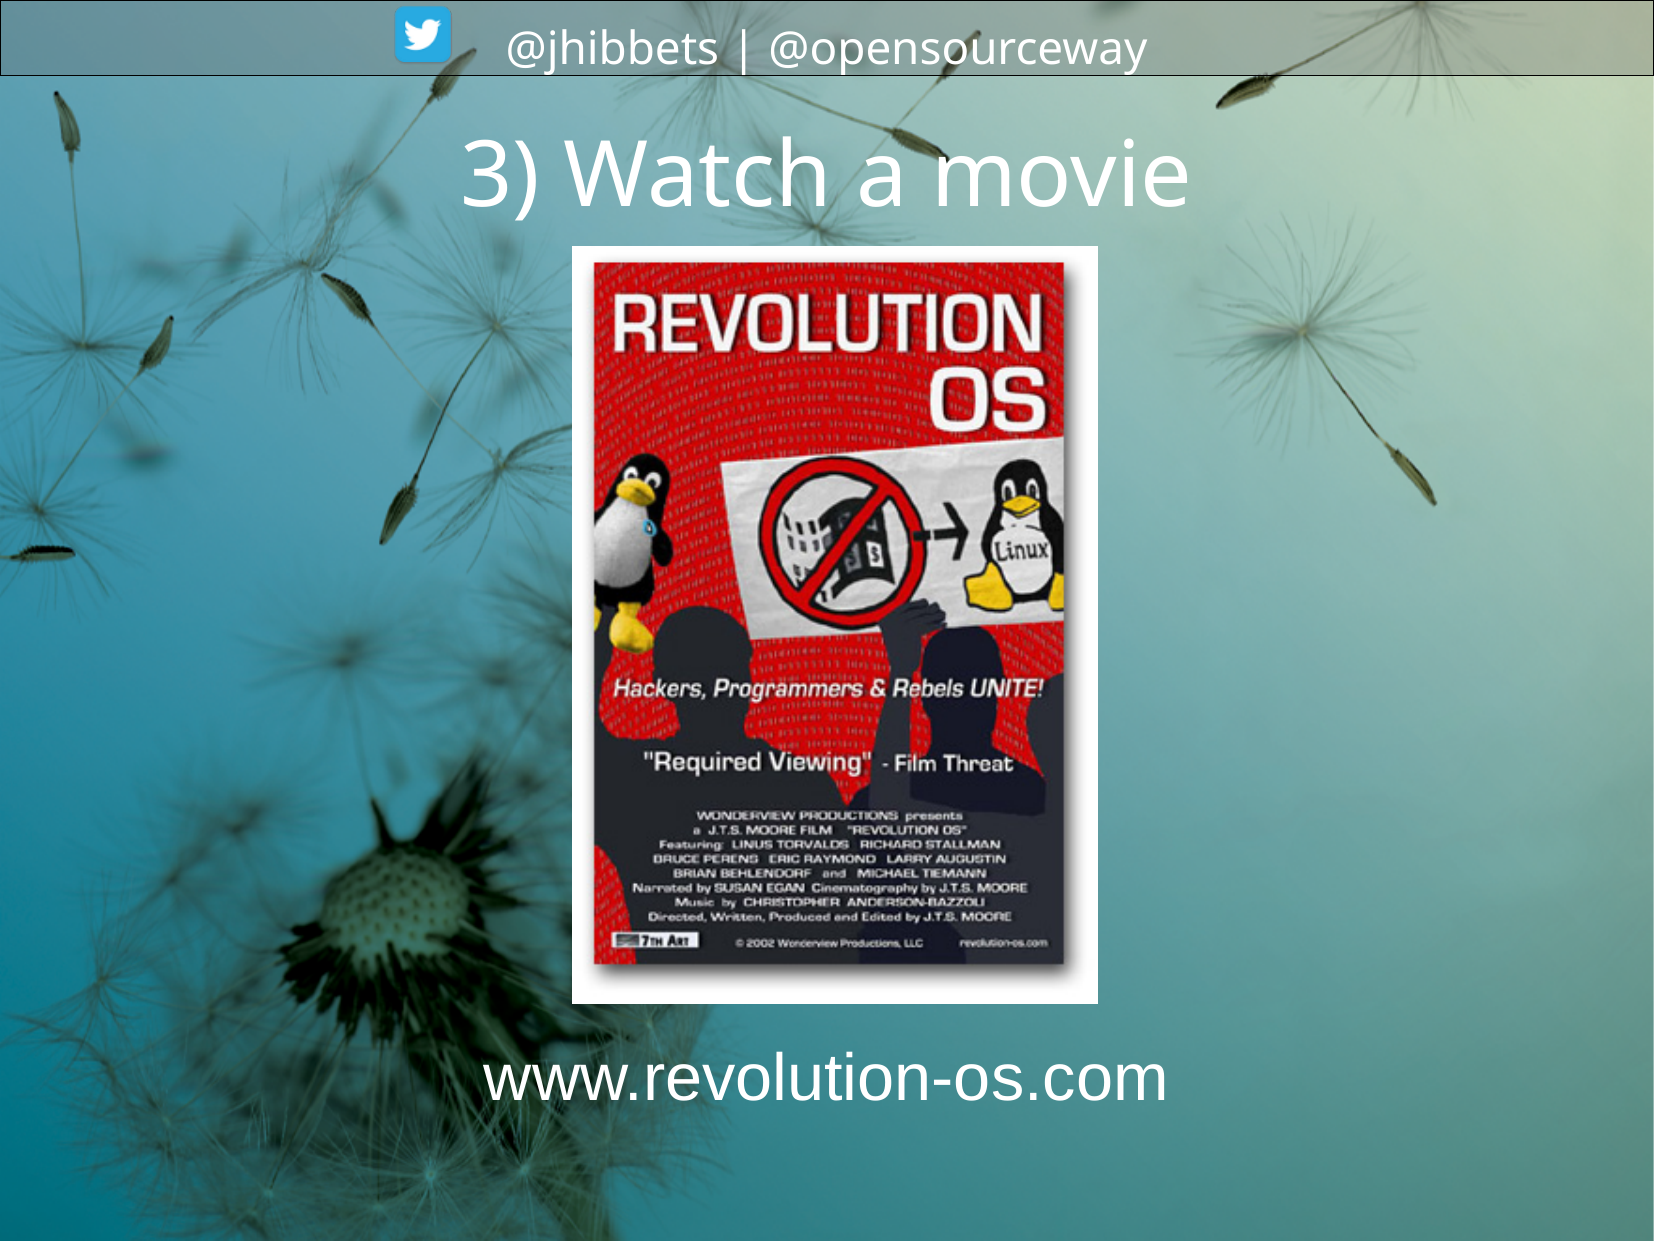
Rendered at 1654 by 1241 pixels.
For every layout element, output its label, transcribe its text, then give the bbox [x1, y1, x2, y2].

title 3) Watch a movie [82, 67, 1571, 275]
picture [0, 76, 1654, 1241]
picture [393, 5, 454, 66]
subtitle www.revolution-os.com [82, 331, 1571, 1151]
